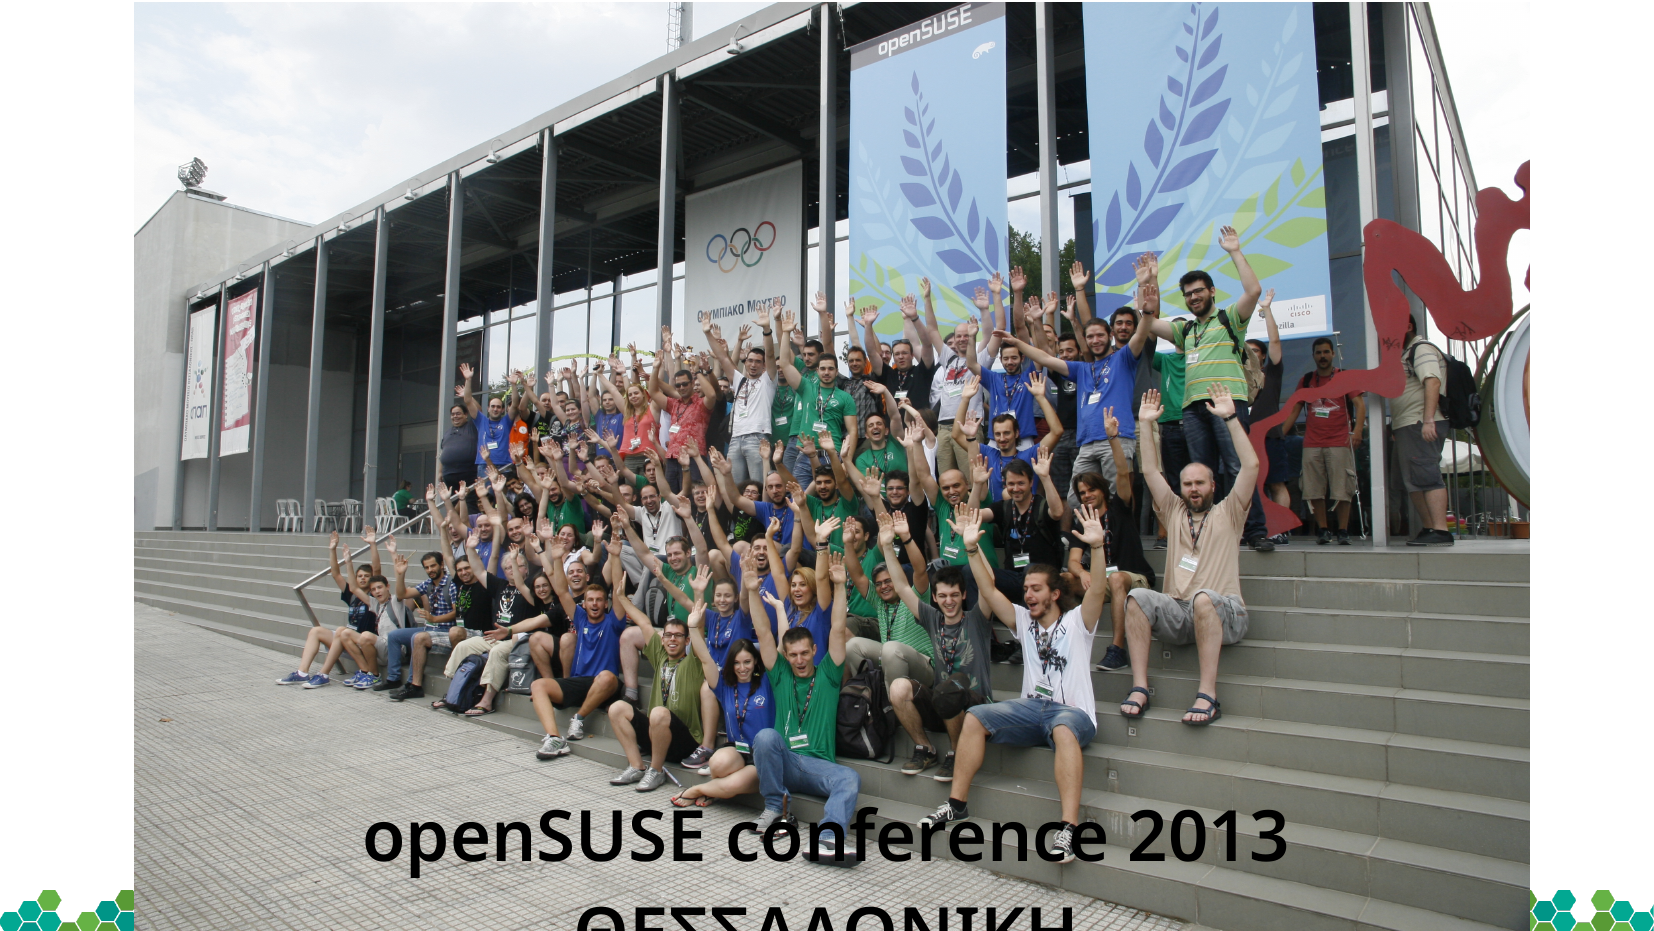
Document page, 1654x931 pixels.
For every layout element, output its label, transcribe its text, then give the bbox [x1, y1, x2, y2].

picture [134, 2, 1530, 804]
title openSUSE conference 2013 ΘΕΣΣΑΛΟΝΙΚΗ [123, 804, 1530, 931]
picture [1530, 871, 1654, 931]
picture [0, 871, 123, 931]
